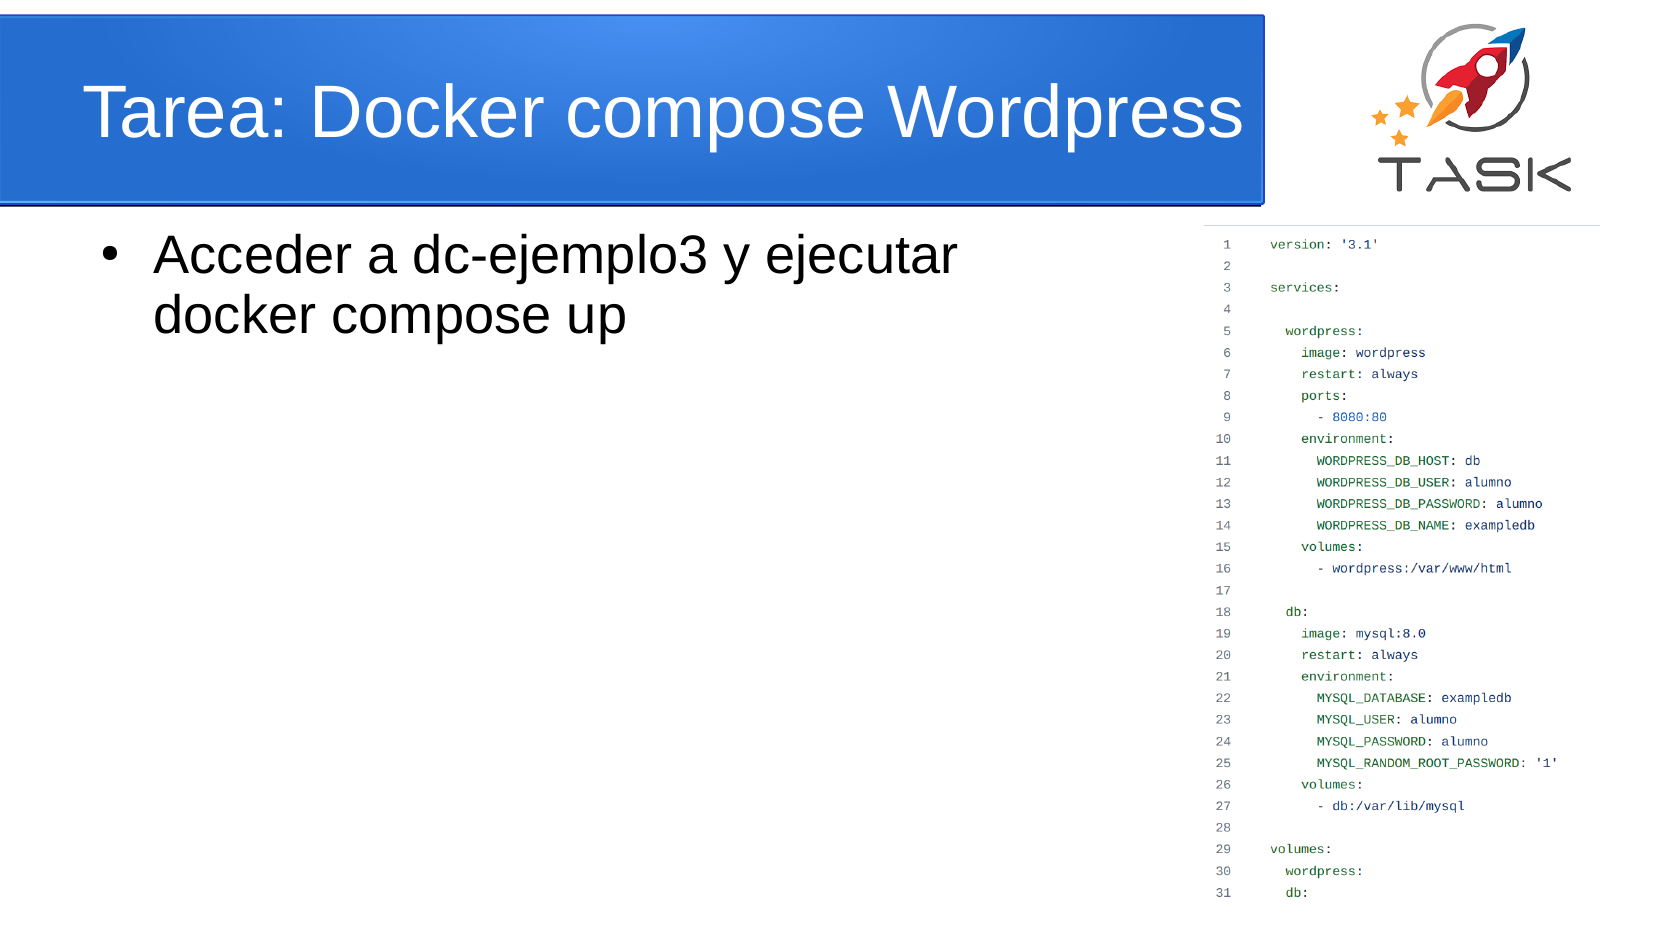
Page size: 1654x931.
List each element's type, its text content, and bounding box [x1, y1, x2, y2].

picture [1204, 225, 1600, 910]
list Acceder a dc-ejemplo3 y ejecutar docker compose up [82, 224, 1087, 764]
picture [1358, 11, 1583, 205]
title Tarea: Docker compose Wordpress [82, 29, 1264, 196]
